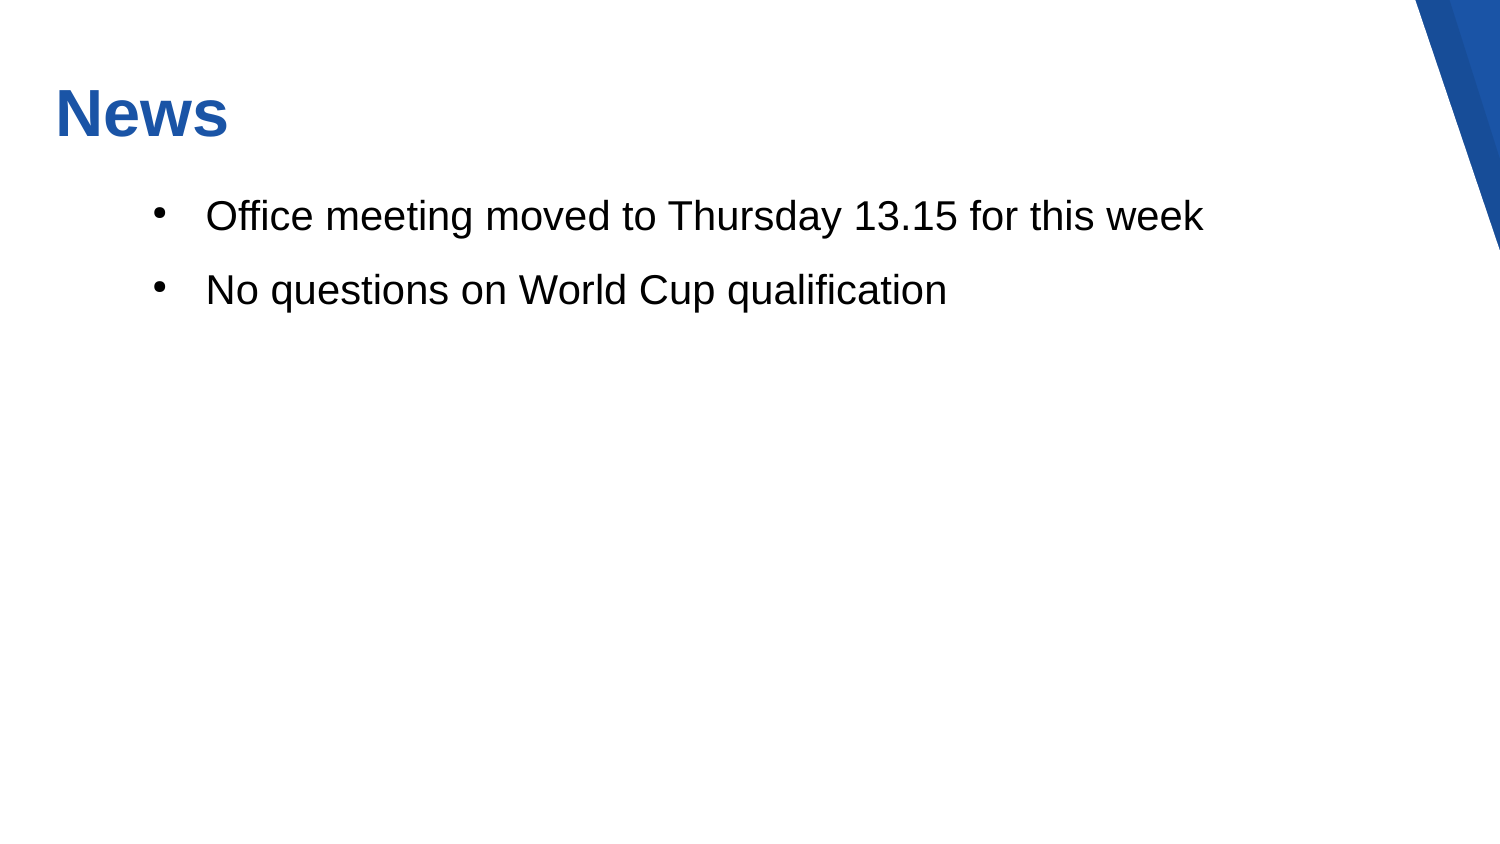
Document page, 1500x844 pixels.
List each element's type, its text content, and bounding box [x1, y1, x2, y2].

title News [40, 97, 829, 166]
list Office meeting moved to Thursday 13.15 for this week No questions on World Cup qualification [119, 99, 1411, 496]
